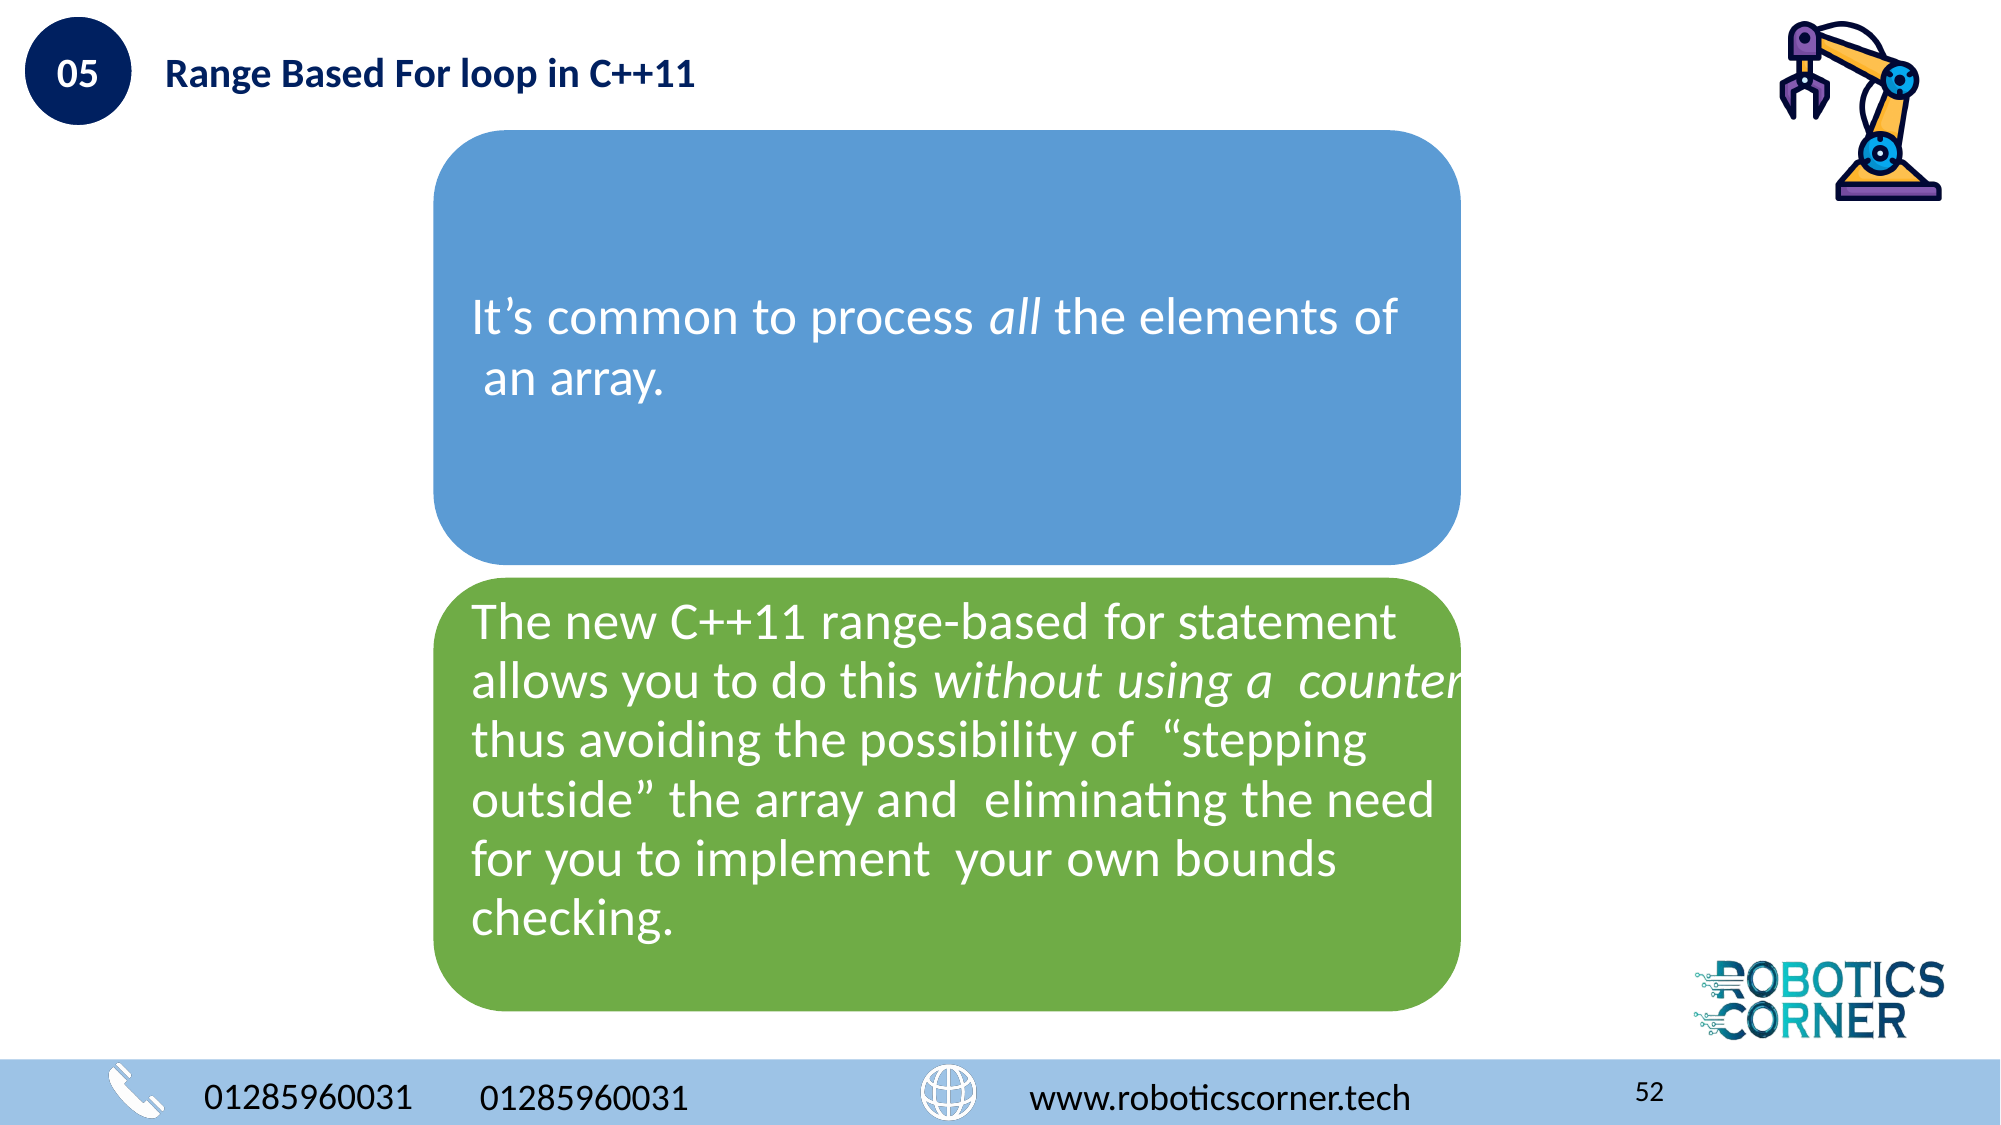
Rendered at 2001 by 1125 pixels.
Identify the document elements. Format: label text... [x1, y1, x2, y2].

text_box [433, 130, 1461, 566]
picture [103, 1057, 170, 1124]
text_box [476, 577, 1419, 584]
text_box [433, 588, 1461, 1012]
picture [1771, 21, 1950, 201]
picture [1680, 859, 1953, 1125]
text_box Range Based For loop in C++11 [150, 38, 720, 103]
title It’s common to process all the elements of an array. [468, 277, 1407, 474]
picture [915, 1059, 981, 1125]
text_box 05 [22, 14, 134, 128]
text_box The new C++11 range-based for statement allows you to do this without using a counter, thus avoiding the possibility of “stepping outside” the array and eliminating the need for you to implement your own bounds checking. [468, 584, 1501, 948]
